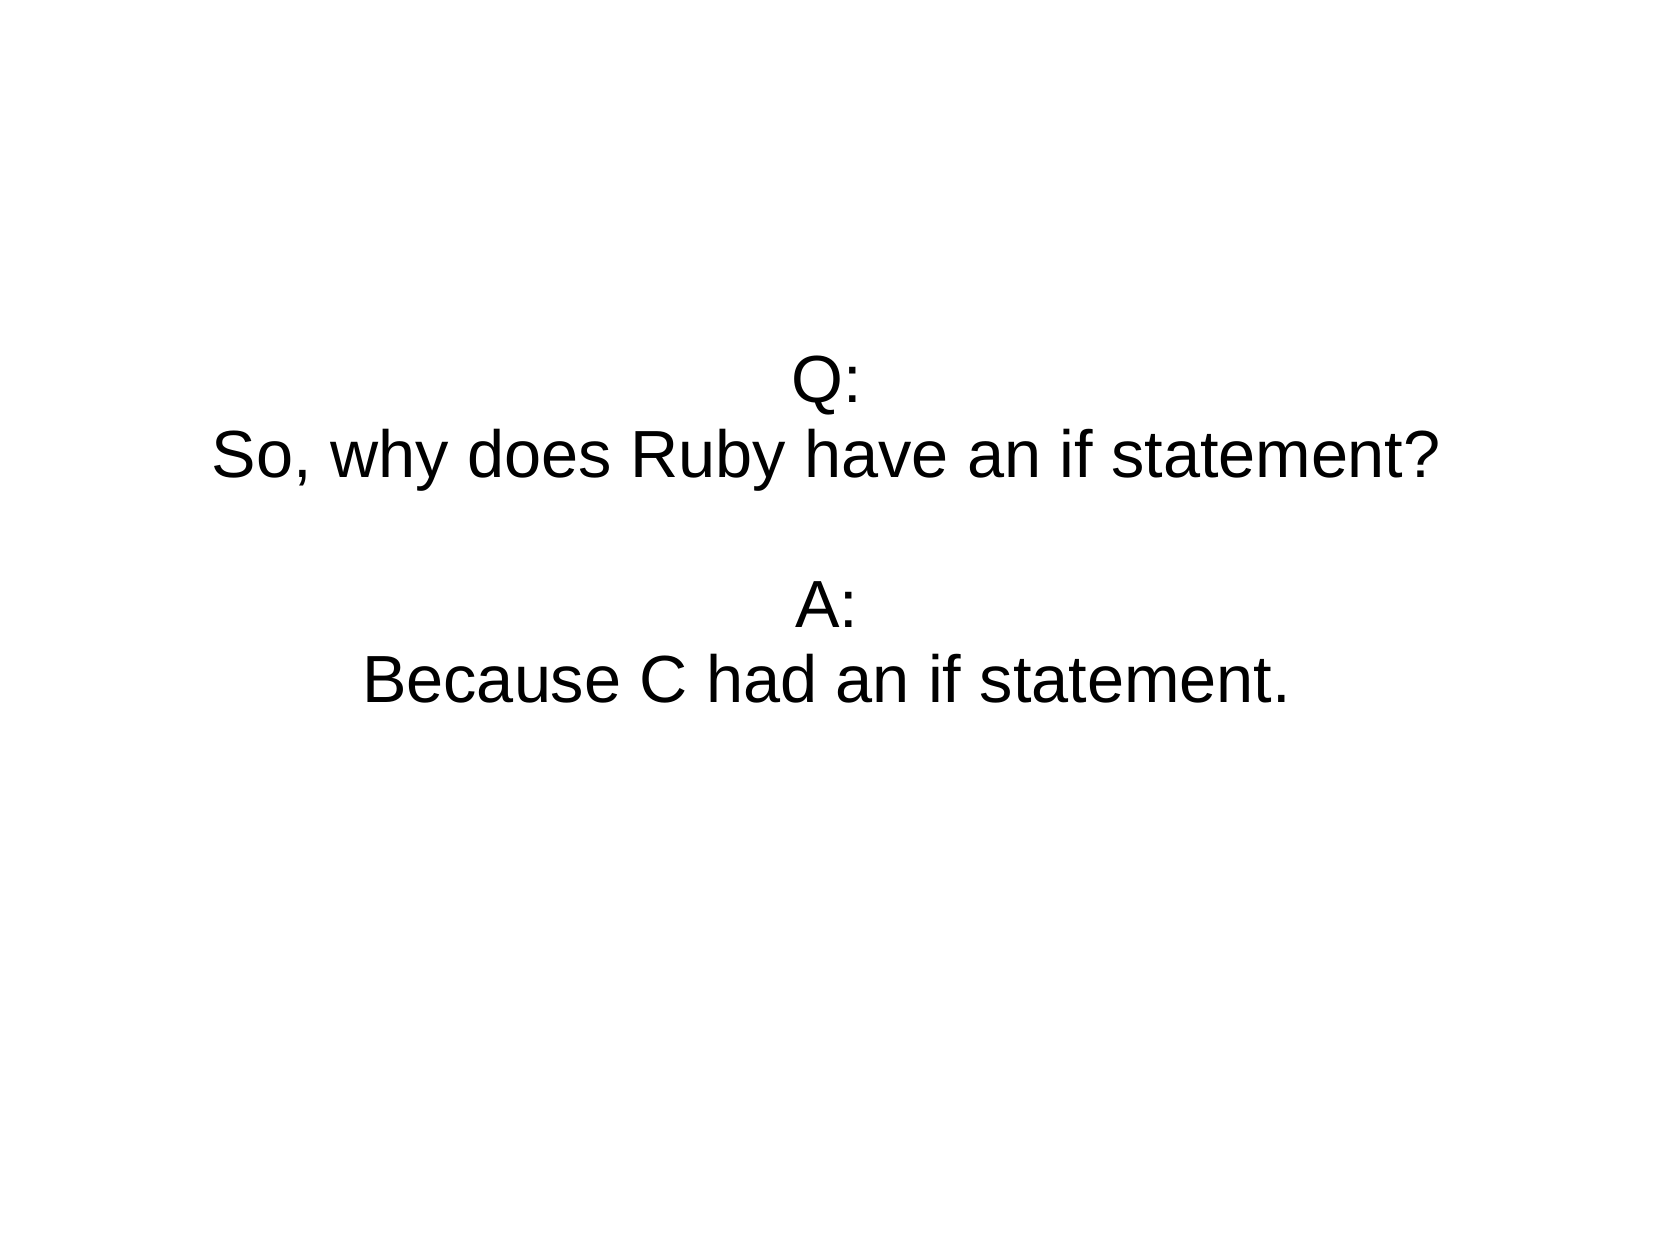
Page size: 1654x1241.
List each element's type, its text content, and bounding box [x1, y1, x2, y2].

subtitle Q: So, why does Ruby have an if statement? A: Because C had an if statement. [82, 49, 1571, 1010]
